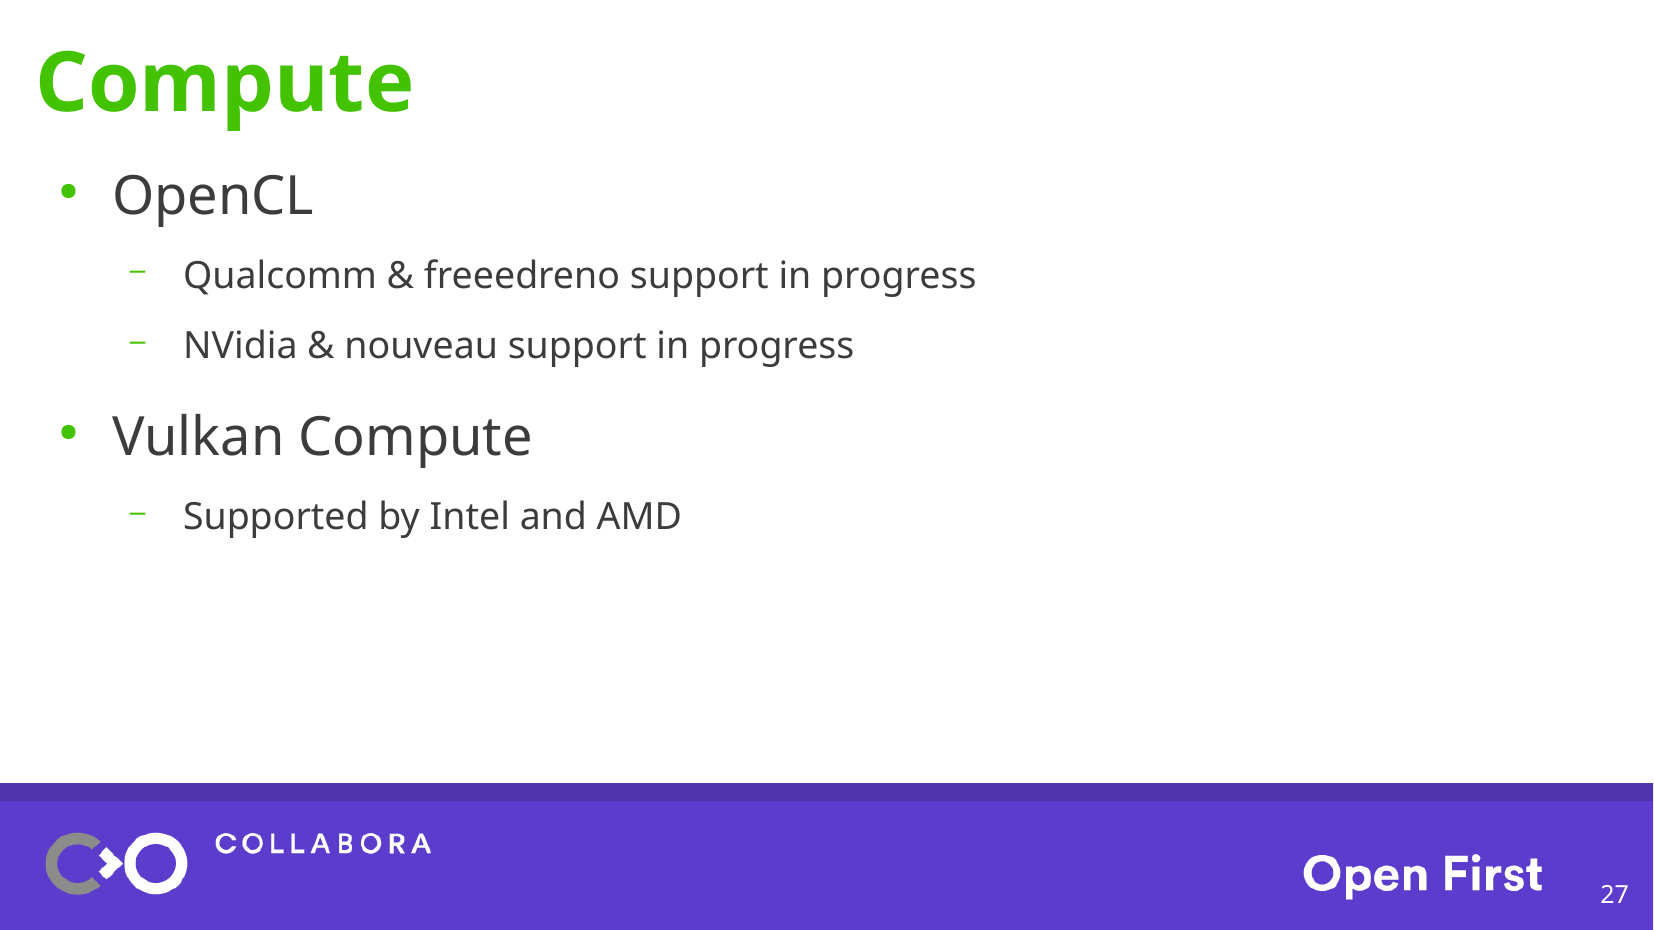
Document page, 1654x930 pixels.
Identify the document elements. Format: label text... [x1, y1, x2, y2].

list OpenCL Qualcomm & freeedreno support in progress NVidia & nouveau support in progress Vulkan Compute Supported by Intel and AMD [41, 160, 1613, 804]
title Compute [35, 28, 1608, 192]
picture [0, 0, 1654, 930]
